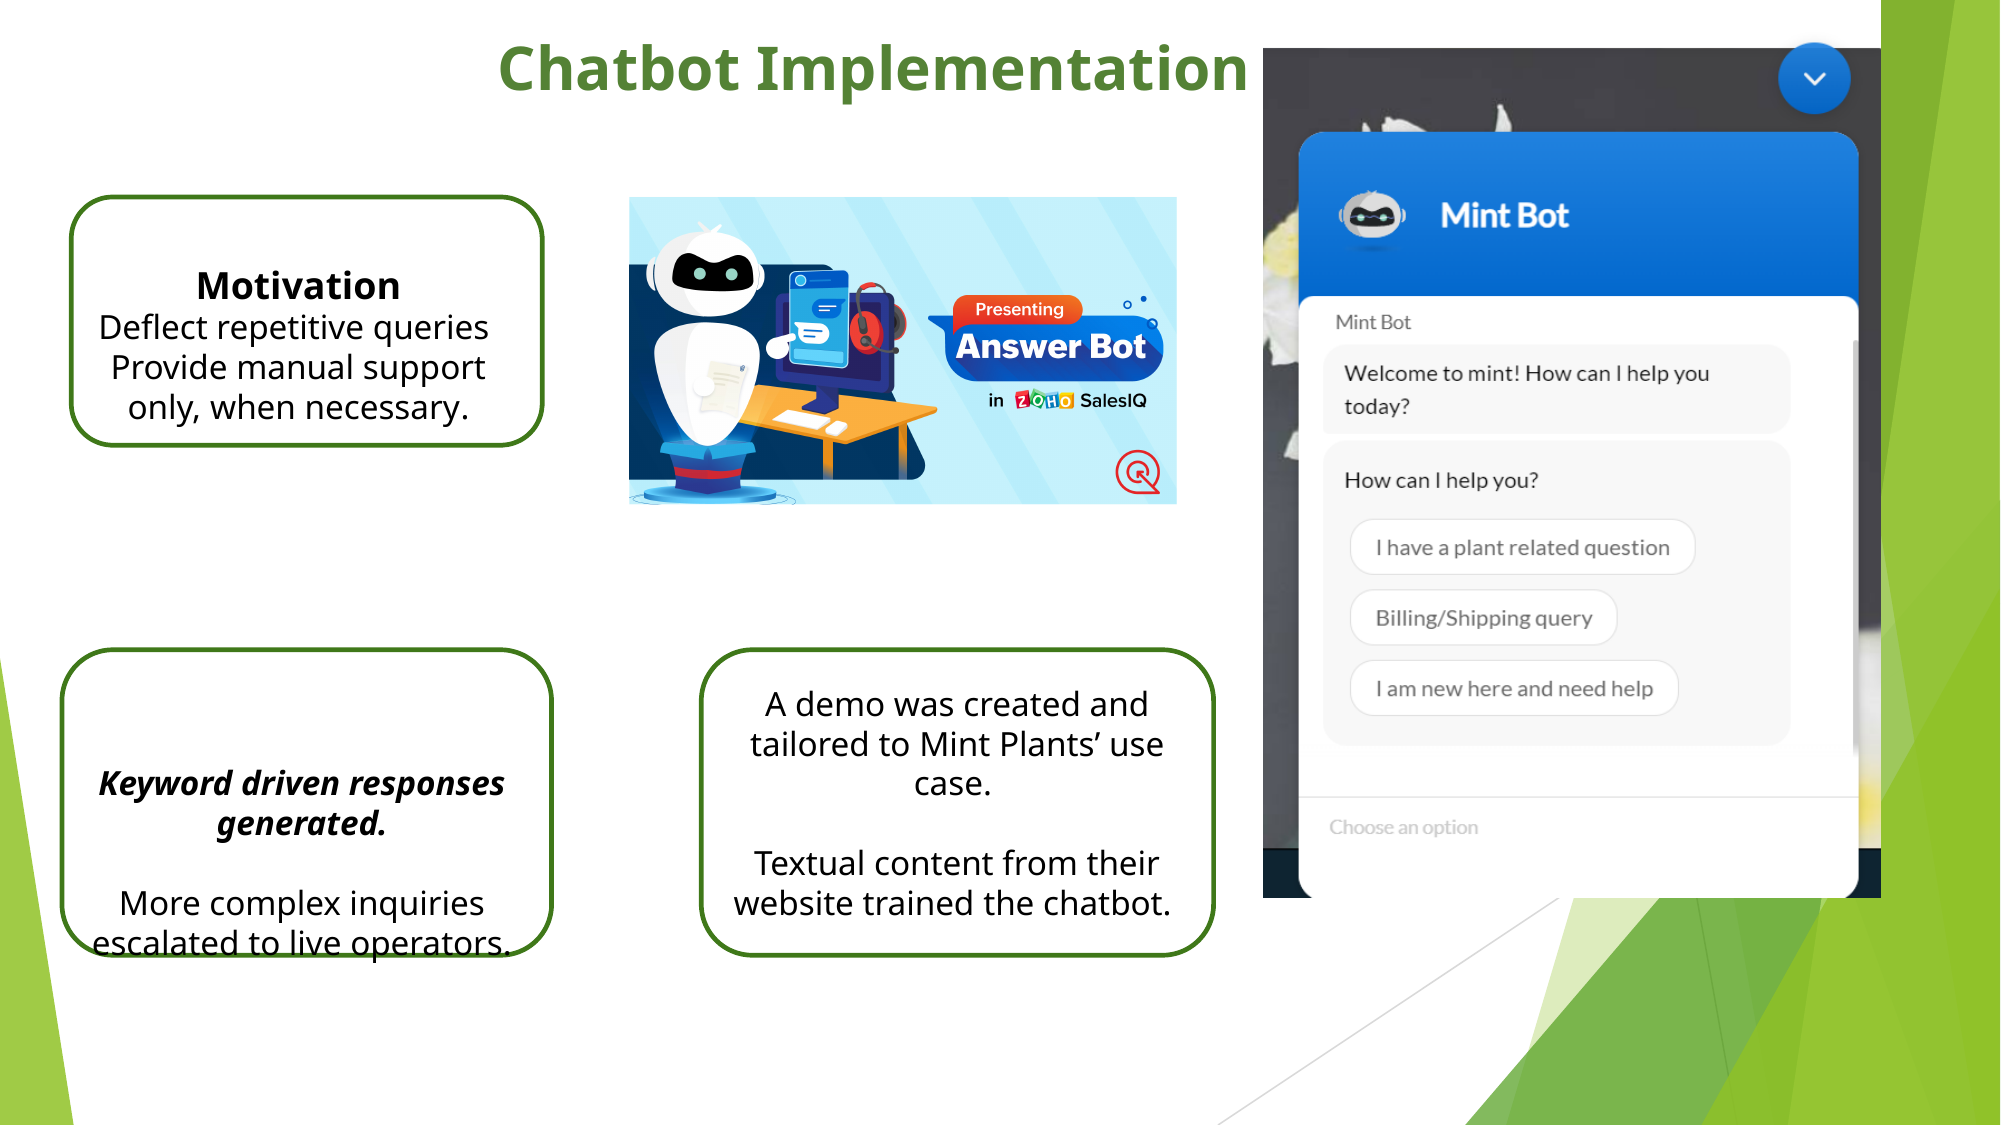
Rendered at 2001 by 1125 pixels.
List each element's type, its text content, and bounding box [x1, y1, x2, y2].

picture [1263, 0, 1881, 898]
text_box A demo was created and tailored to Mint Plants’ use case. Textual content from their website trained the chatbot. [701, 649, 1214, 956]
picture [629, 197, 1177, 505]
text_box Keyword driven responses generated. More complex inquiries escalated to live operators. [61, 649, 552, 956]
title Chatbot Implementation [422, 22, 1263, 116]
text_box Motivation Deflect repetitive queries Provide manual support only, when necessary. [71, 197, 543, 446]
